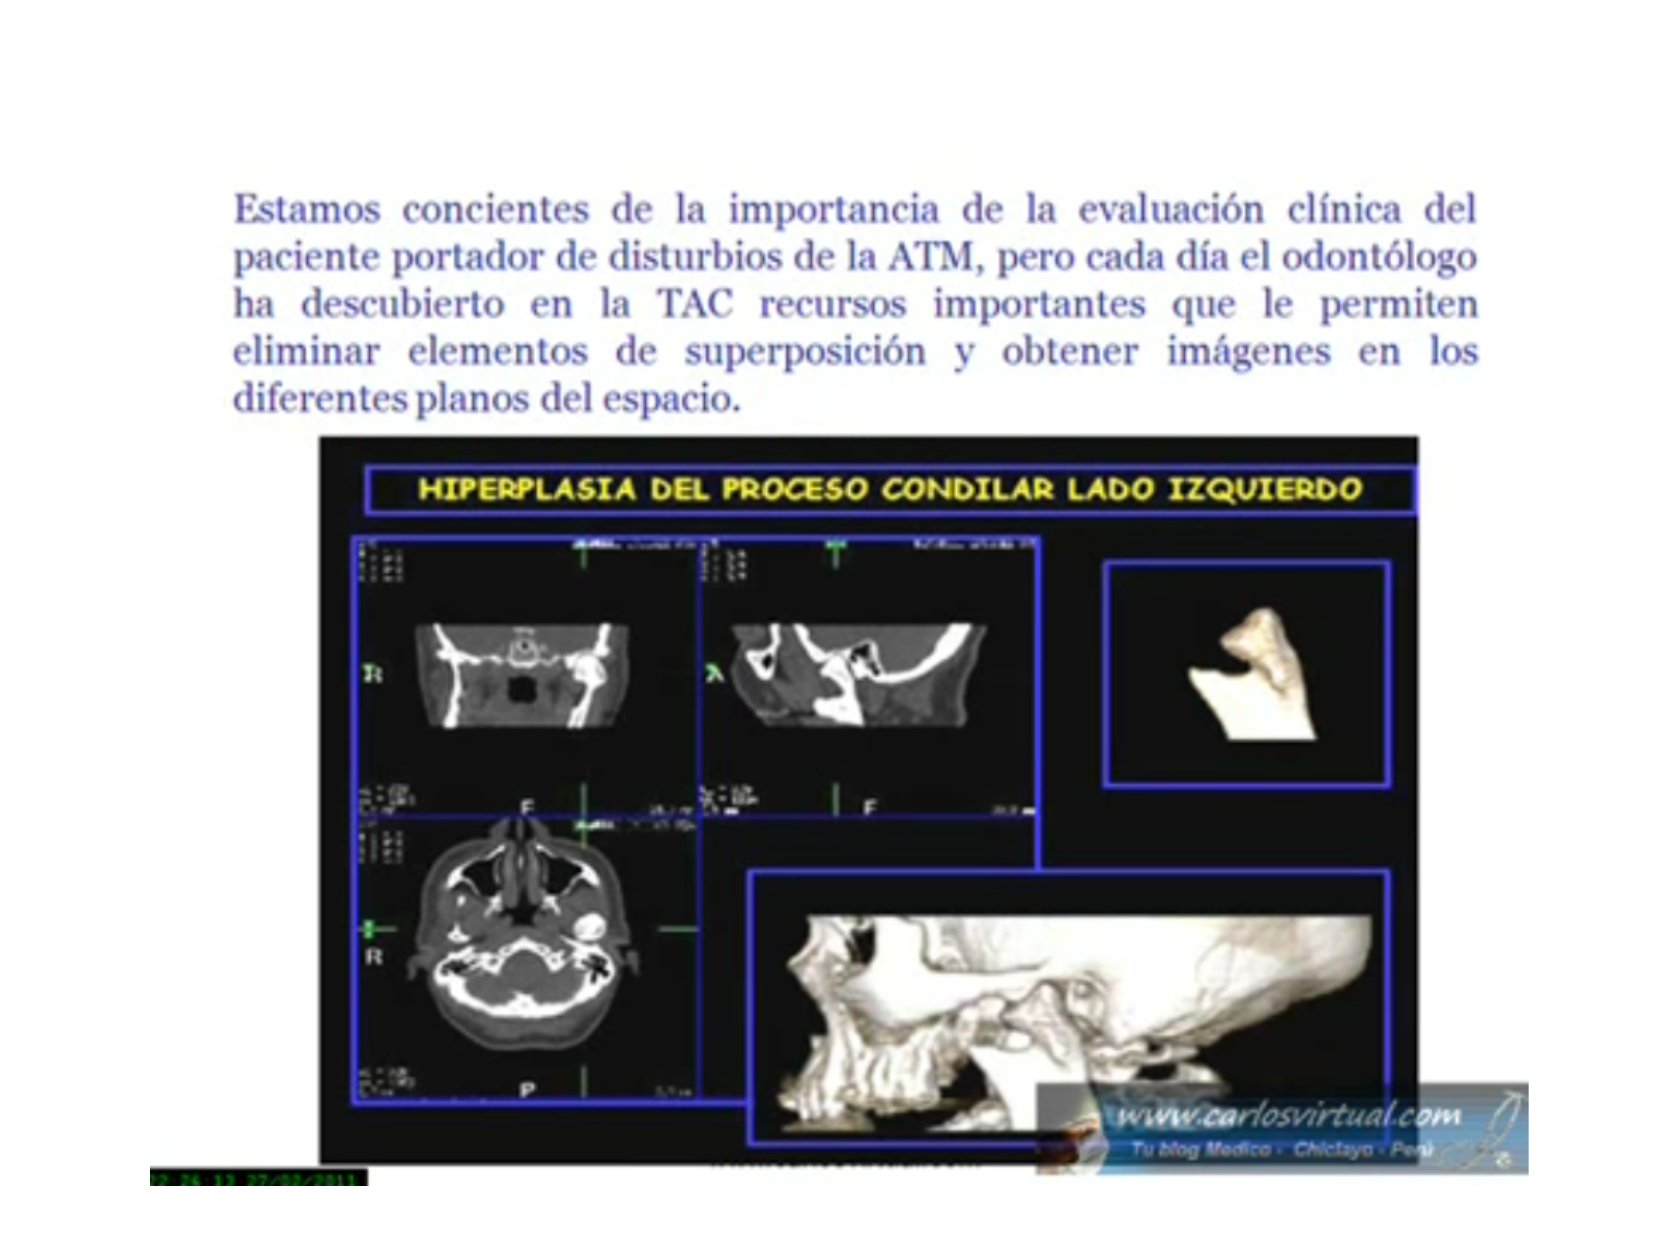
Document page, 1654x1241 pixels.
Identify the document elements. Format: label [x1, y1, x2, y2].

picture [150, 138, 1529, 1186]
